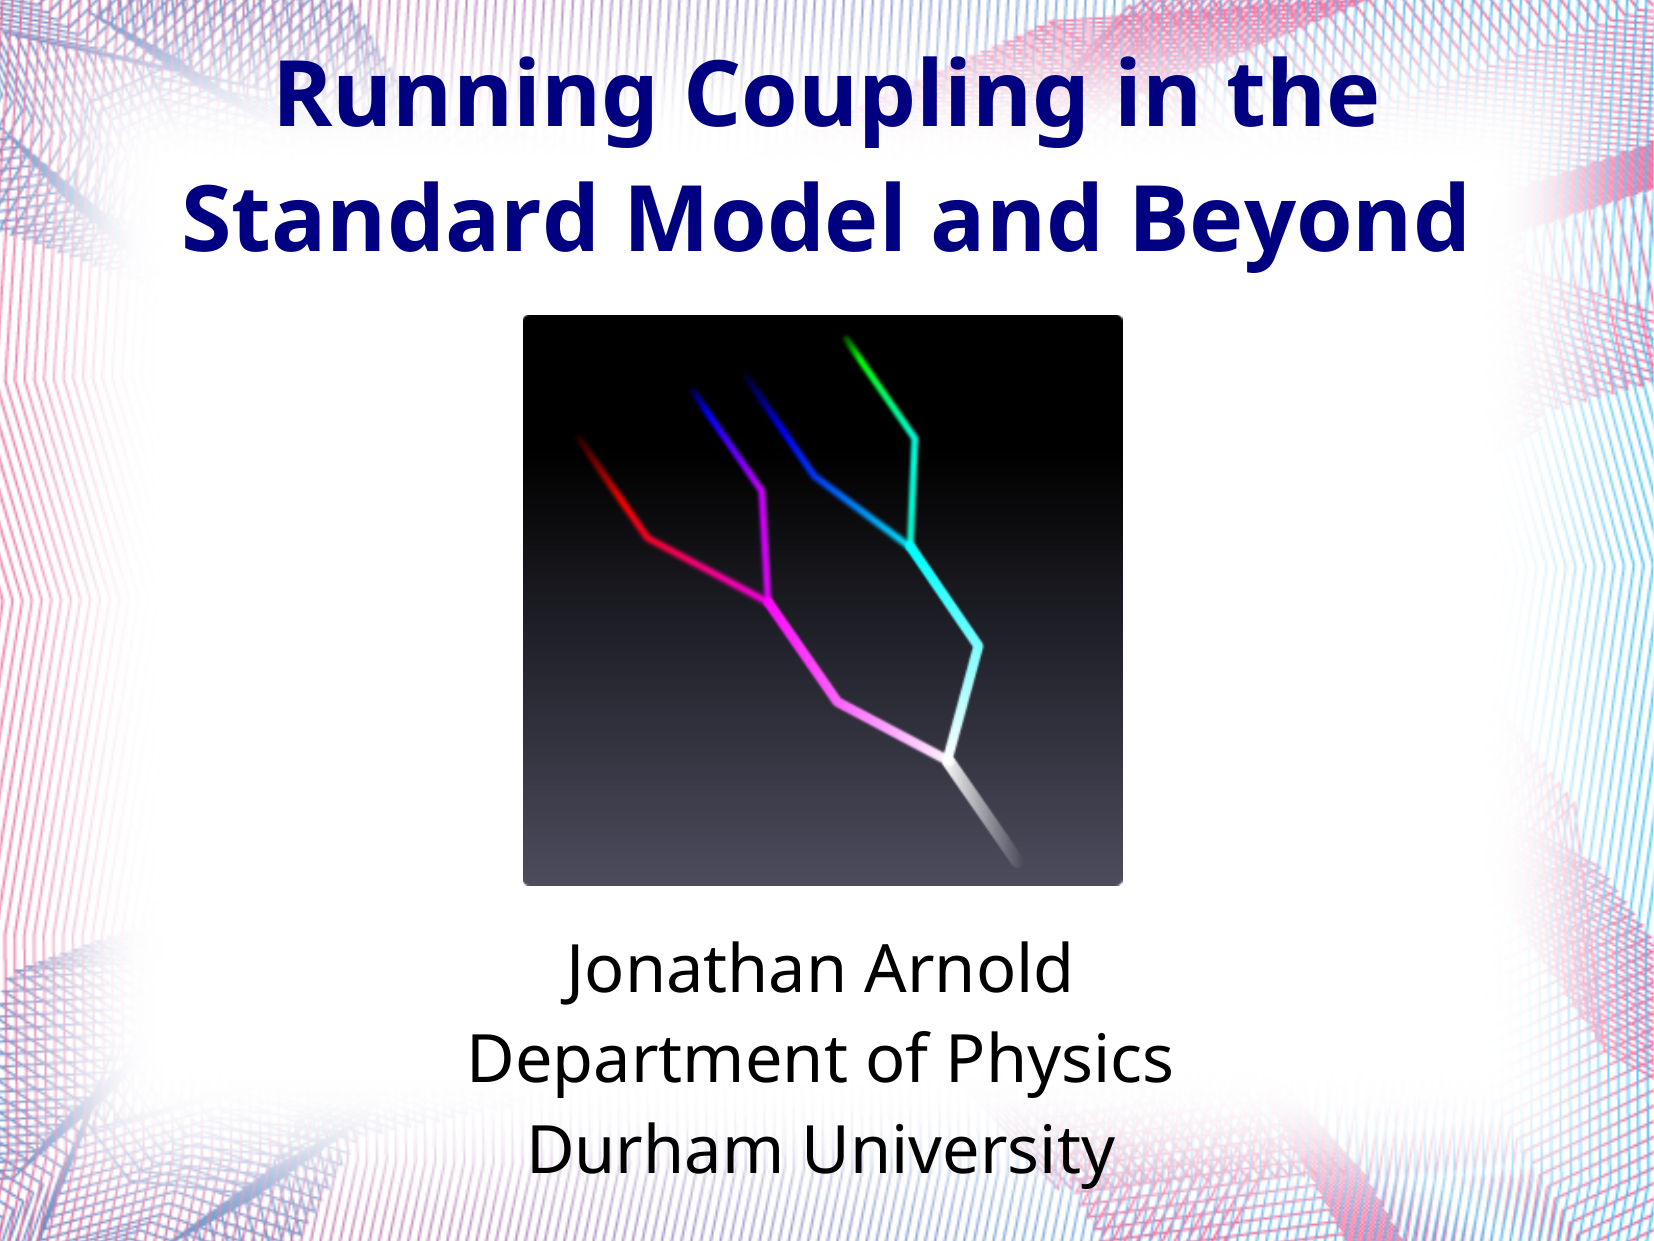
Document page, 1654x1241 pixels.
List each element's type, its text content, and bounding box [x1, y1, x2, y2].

subtitle Jonathan Arnold Department of Physics Durham University [76, 944, 1565, 1170]
title Running Coupling in the Standard Model and Beyond [82, 50, 1571, 256]
picture [0, 0, 1654, 1241]
